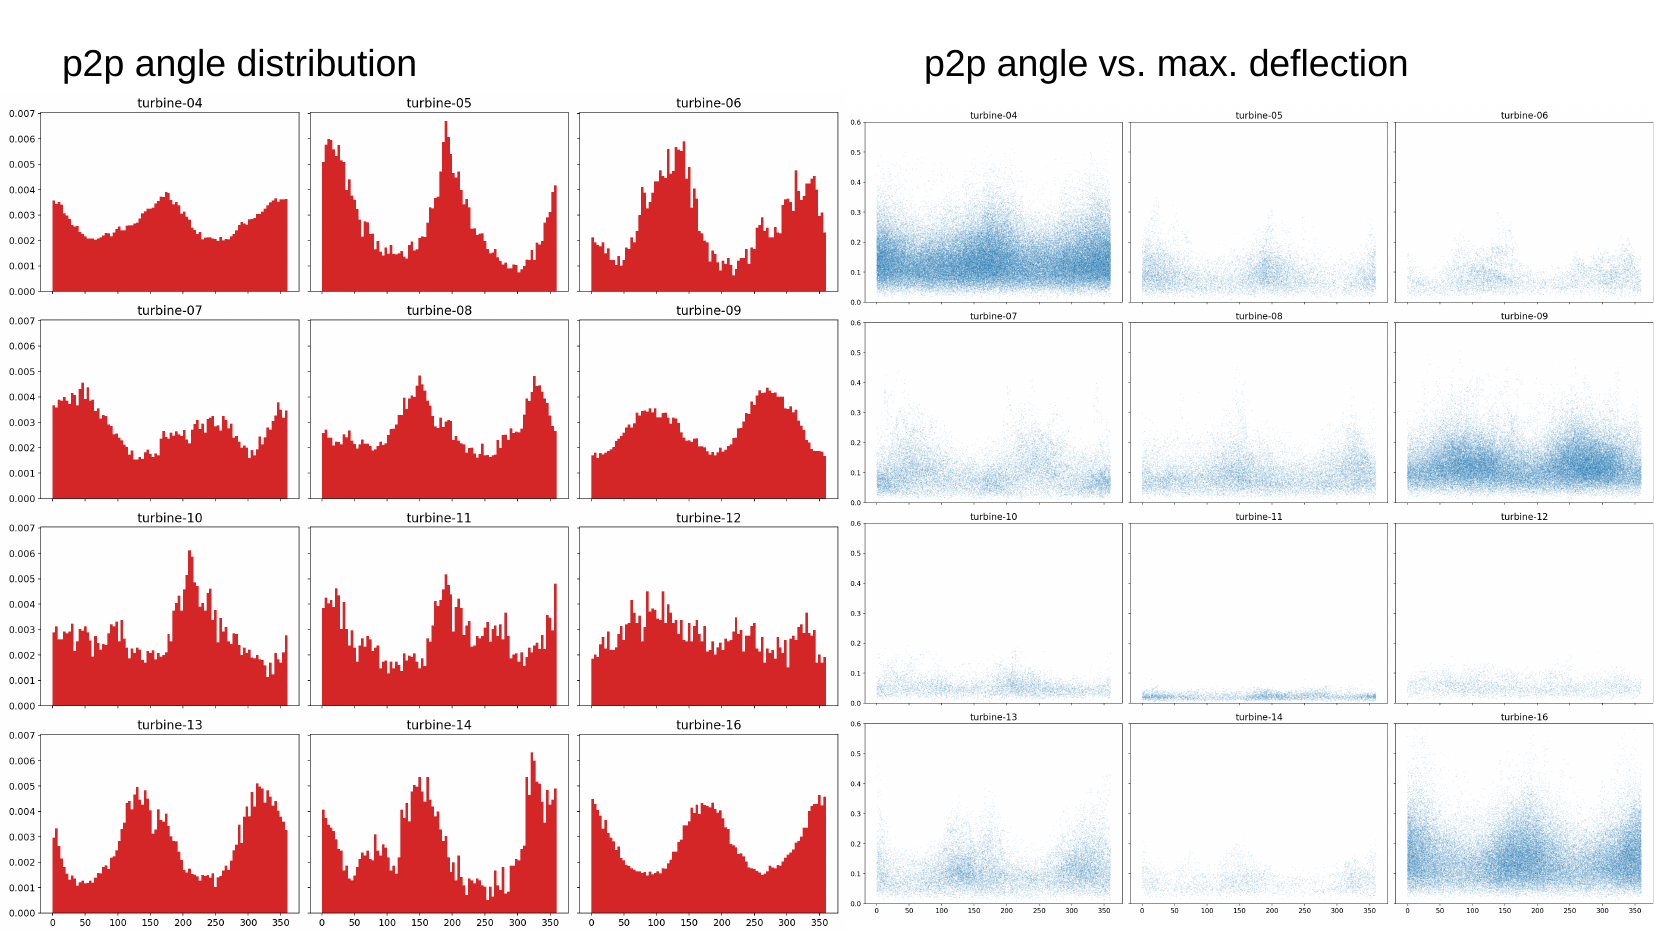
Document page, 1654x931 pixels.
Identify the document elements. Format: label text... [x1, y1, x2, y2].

text_box p2p angle vs. max. deflection [909, 35, 1560, 93]
text_box p2p angle distribution [47, 35, 697, 93]
picture [0, 90, 1654, 931]
